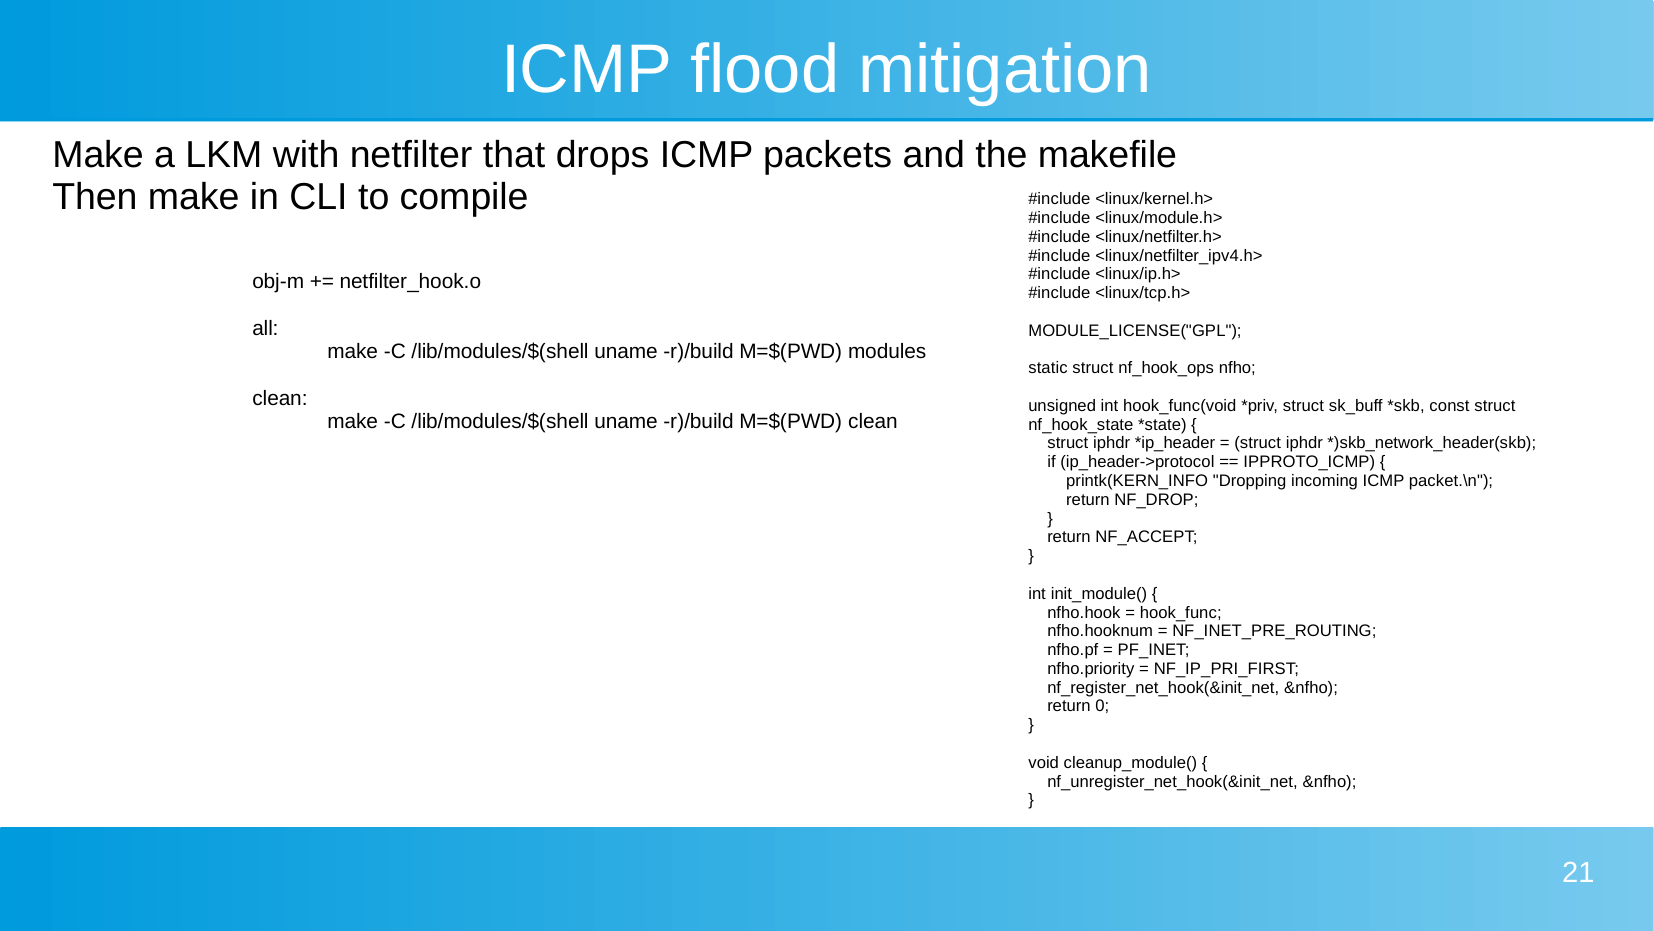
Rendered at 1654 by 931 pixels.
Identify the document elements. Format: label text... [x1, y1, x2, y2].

text_box obj-m += netfilter_hook.o all: make -C /lib/modules/$(shell uname -r)/build M=$(PWD) modules clean: make -C /lib/modules/$(shell uname -r)/build M=$(PWD) clean [237, 262, 976, 572]
text_box ­Make a LKM with netfilter that drops ICMP packets and the makefile Then make in CLI to compile [37, 126, 1351, 267]
text_box #include <linux/kernel.h> #include <linux/module.h> #include <linux/netfilter.h> #include <linux/netfilter_ipv4.h> #include <linux/ip.h> #include <linux/tcp.h> MODULE_LICENSE("GPL"); static struct nf_hook_ops nfho; unsigned int hook_func(void *priv, struct sk_buff *skb, const struct nf_hook_state *state) { struct iphdr *ip_header = (struct iphdr *)skb_network_header(skb); if (ip_header->protocol == IPPROTO_ICMP) { printk(KERN_INFO "Dropping incoming ICMP packet.\n"); return NF_DROP; } return NF_ACCEPT; } int init_module() { nfho.hook = hook_func; nfho.hooknum = NF_INET_PRE_ROUTING; nfho.pf = PF_INET; nfho.priority = NF_IP_PRI_FIRST; nf_register_net_hook(&init_net, &nfho); return 0; } void cleanup_module() { nf_unregister_net_hook(&init_net, &nfho); } [1013, 182, 1614, 817]
title ICMP flood mitigation [59, 29, 1595, 108]
